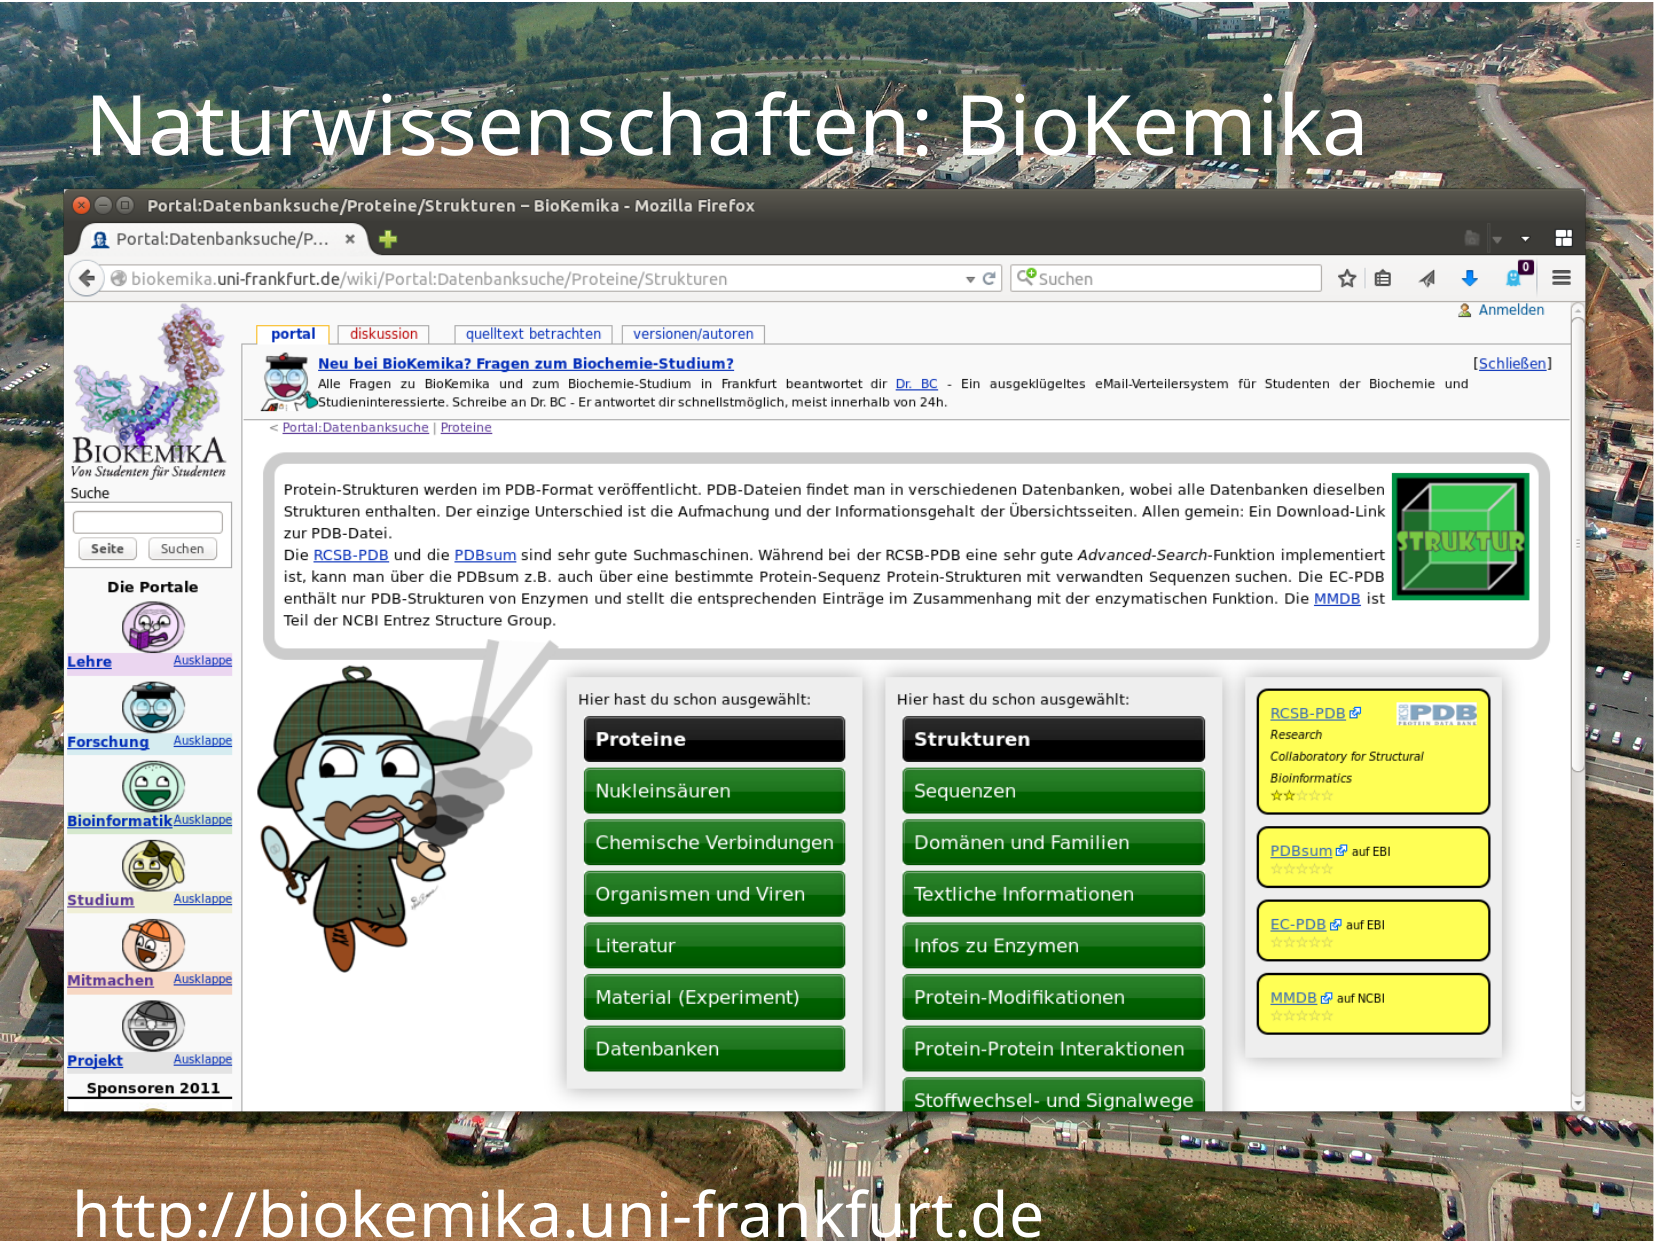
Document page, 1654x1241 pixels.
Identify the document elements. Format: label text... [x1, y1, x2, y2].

picture [0, 2, 1654, 1241]
text_box Naturwissenschaften: BioKemika [70, 59, 1241, 158]
text_box http://biokemika.uni-frankfurt.de [58, 1163, 1371, 1241]
